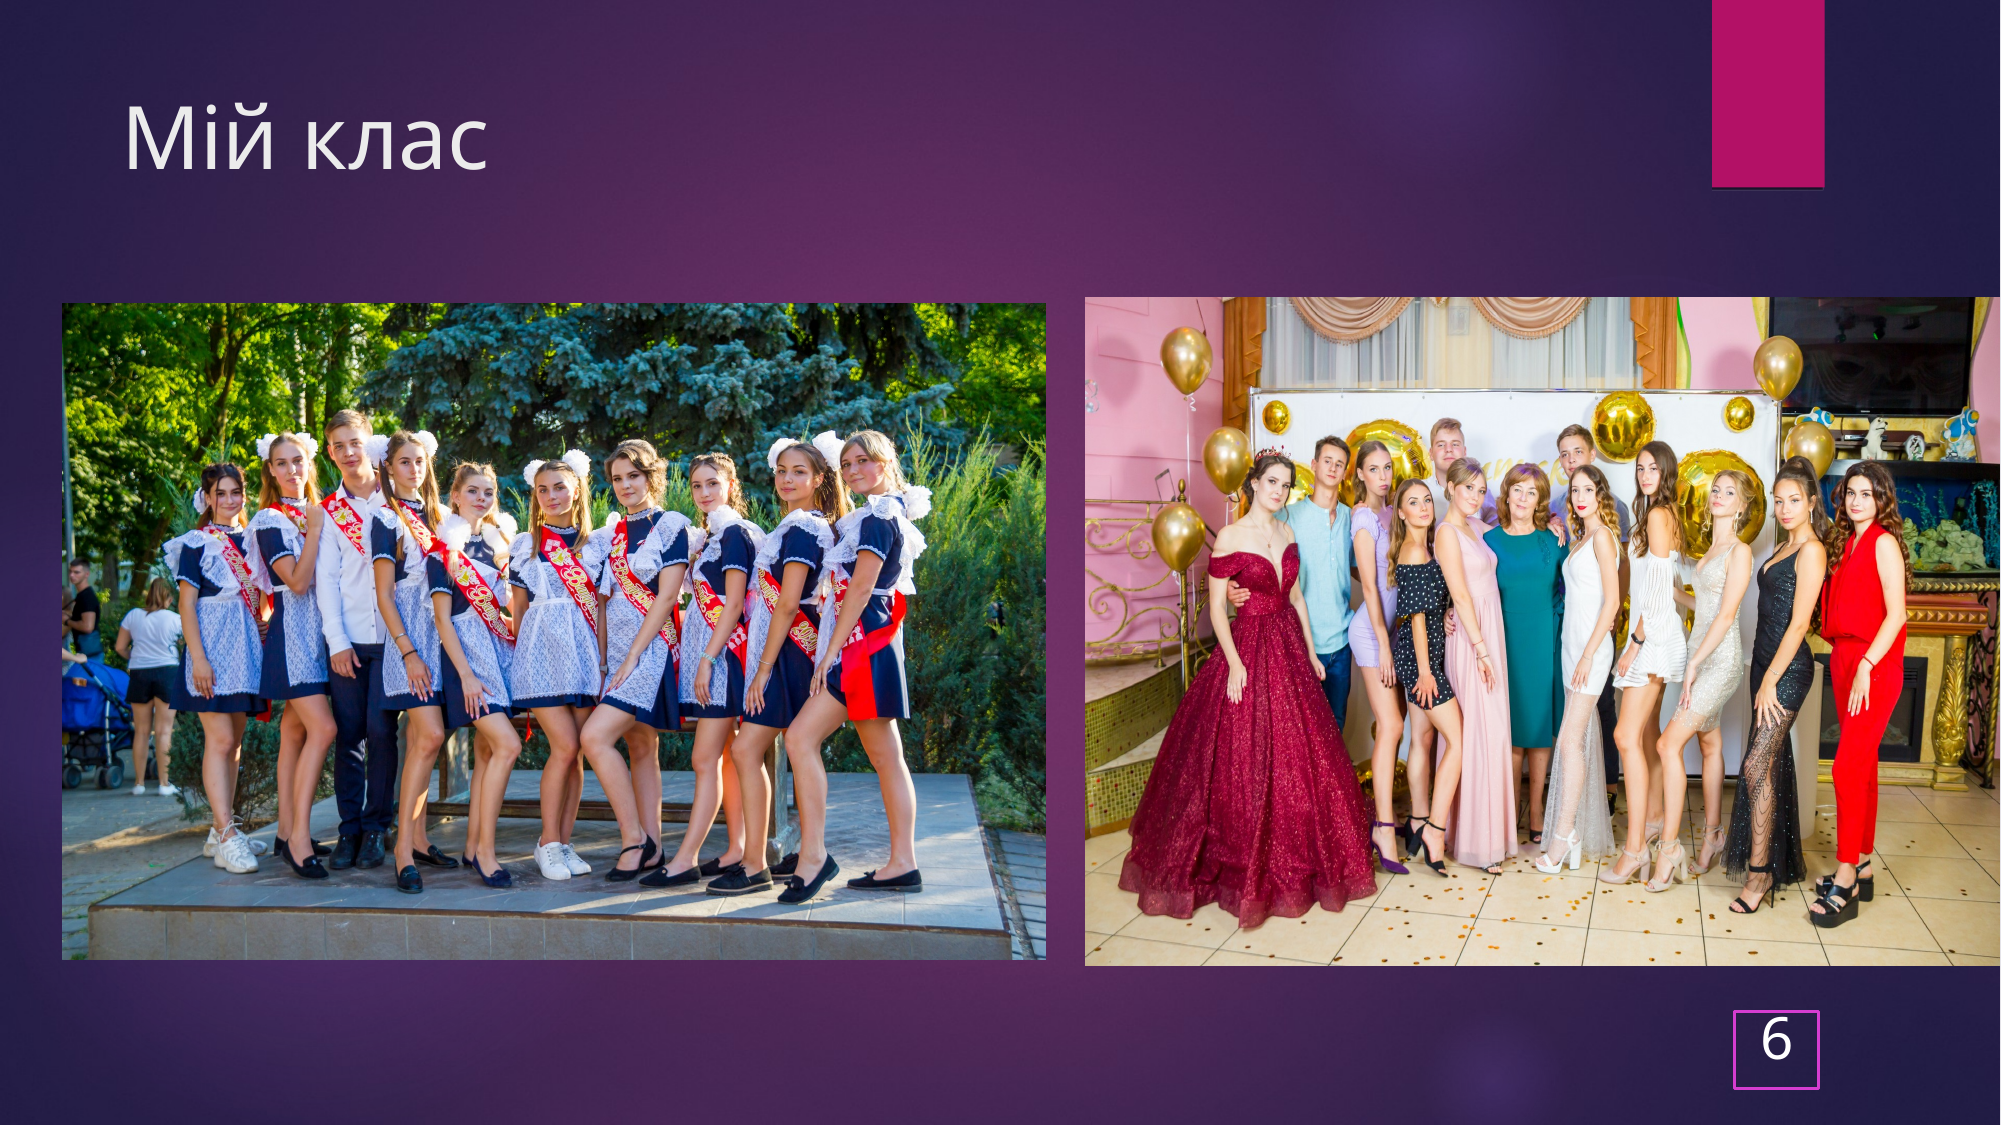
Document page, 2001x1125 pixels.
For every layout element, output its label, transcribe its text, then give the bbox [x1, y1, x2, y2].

picture [1992, 538, 1998, 545]
picture [0, 0, 2001, 1125]
slide_number <номер> [1736, 1013, 1817, 1087]
slide_number <номер> [1711, 970, 1843, 1089]
title Мій клас [106, 74, 1649, 304]
picture [1995, 530, 2001, 541]
